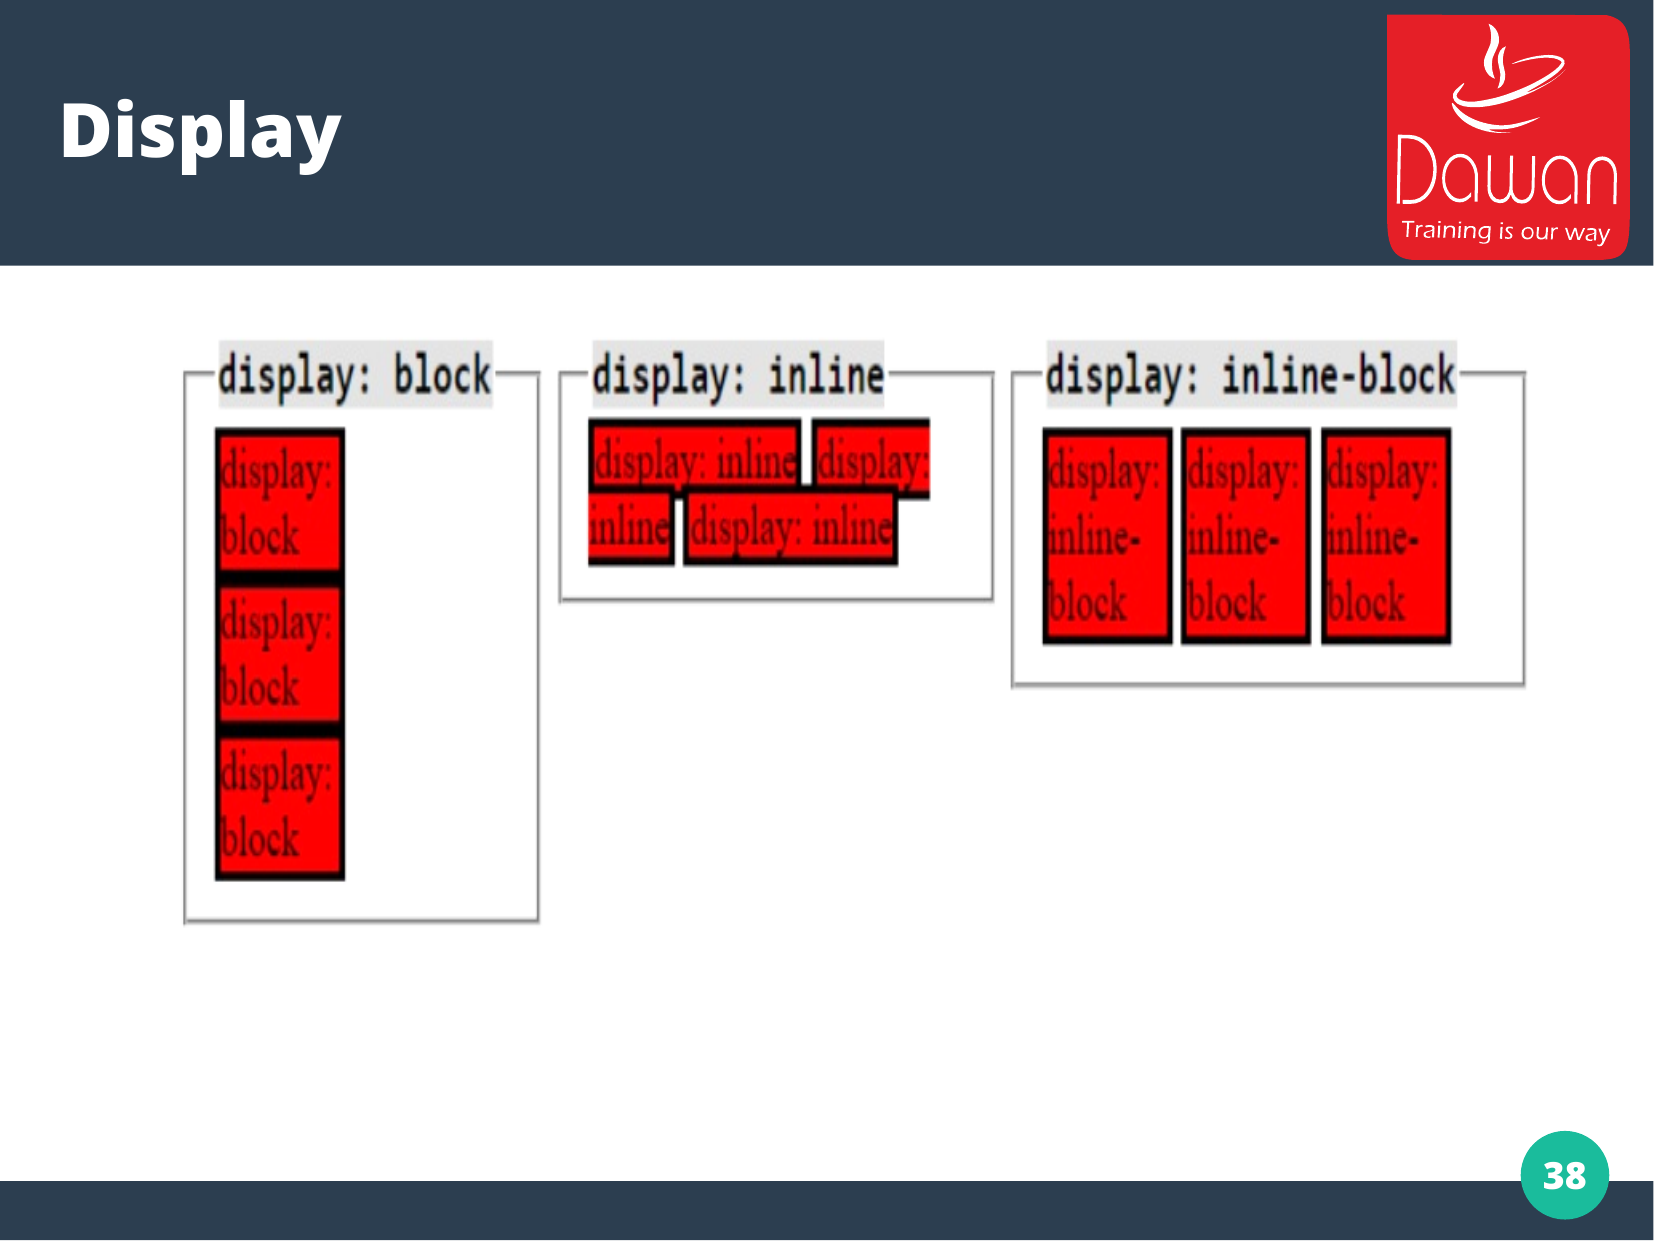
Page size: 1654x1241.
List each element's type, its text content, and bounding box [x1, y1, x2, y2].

picture [1387, 14, 1630, 260]
picture [150, 284, 1576, 956]
title Display [59, 49, 1387, 207]
